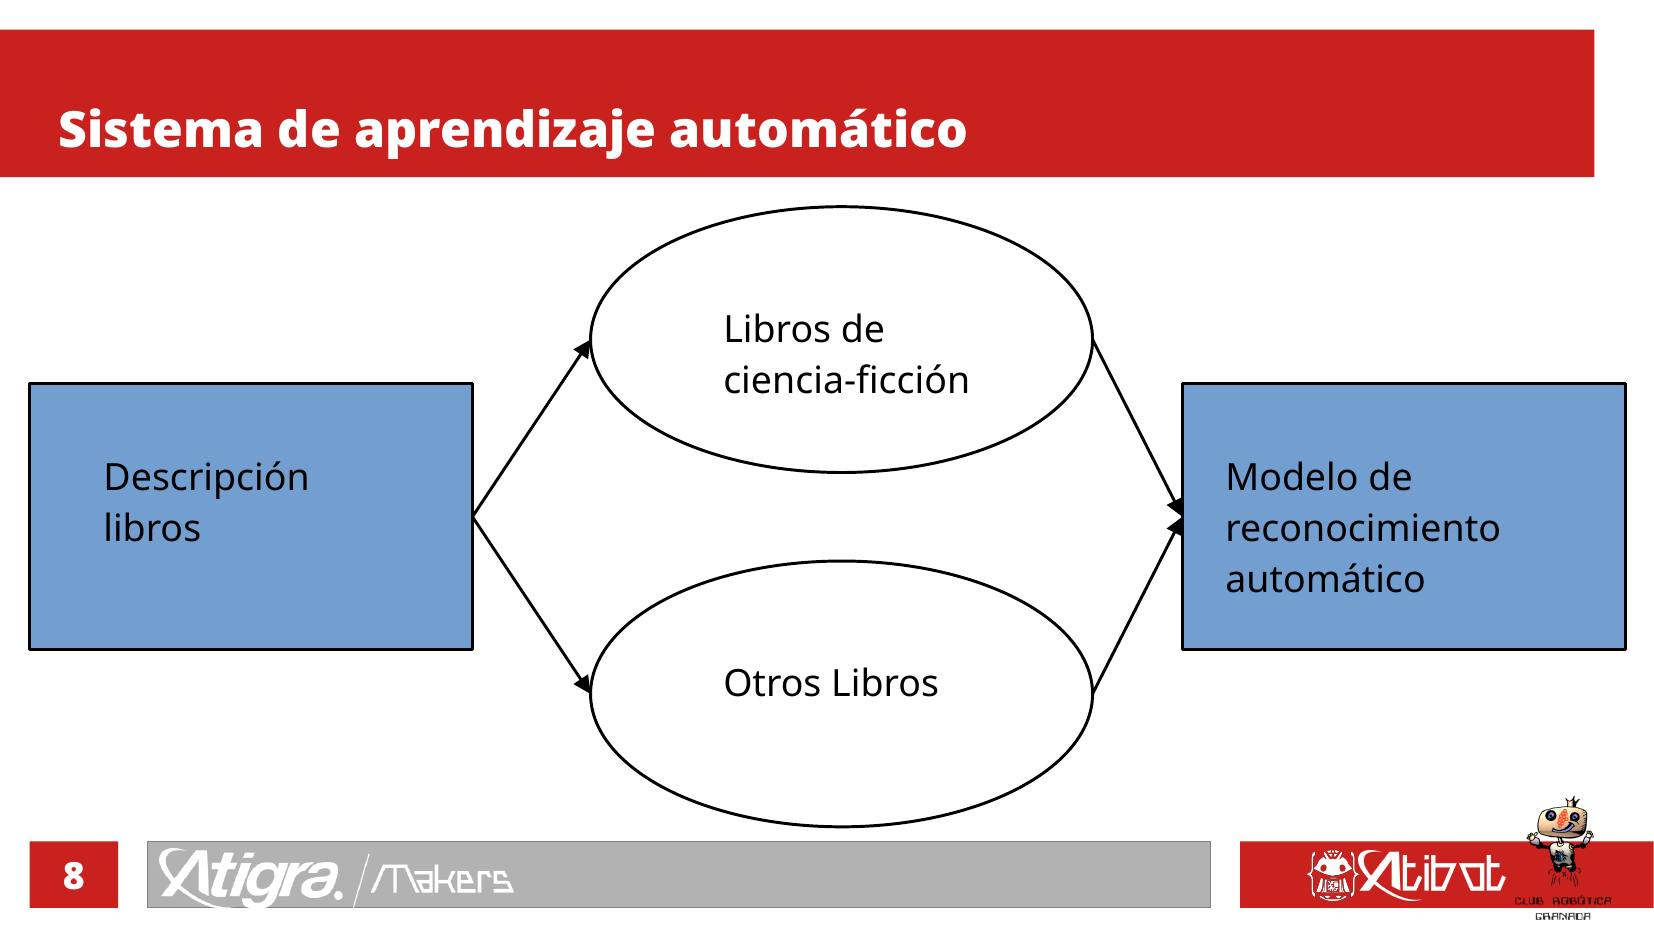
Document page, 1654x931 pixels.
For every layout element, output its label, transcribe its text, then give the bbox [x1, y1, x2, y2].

picture [1307, 850, 1506, 901]
picture [1510, 785, 1616, 931]
text_box Descripción libros [88, 442, 384, 560]
text_box [29, 383, 473, 650]
text_box [590, 206, 1093, 473]
text_box [590, 561, 1093, 827]
text_box [1182, 383, 1626, 650]
text_box Modelo de reconocimiento automático [1210, 442, 1565, 611]
picture [159, 848, 514, 910]
text_box Otros Libros [708, 649, 1004, 716]
text_box Libros de ciencia-ficción [708, 295, 1004, 413]
title Sistema de aprendizaje automático [59, 44, 1595, 163]
